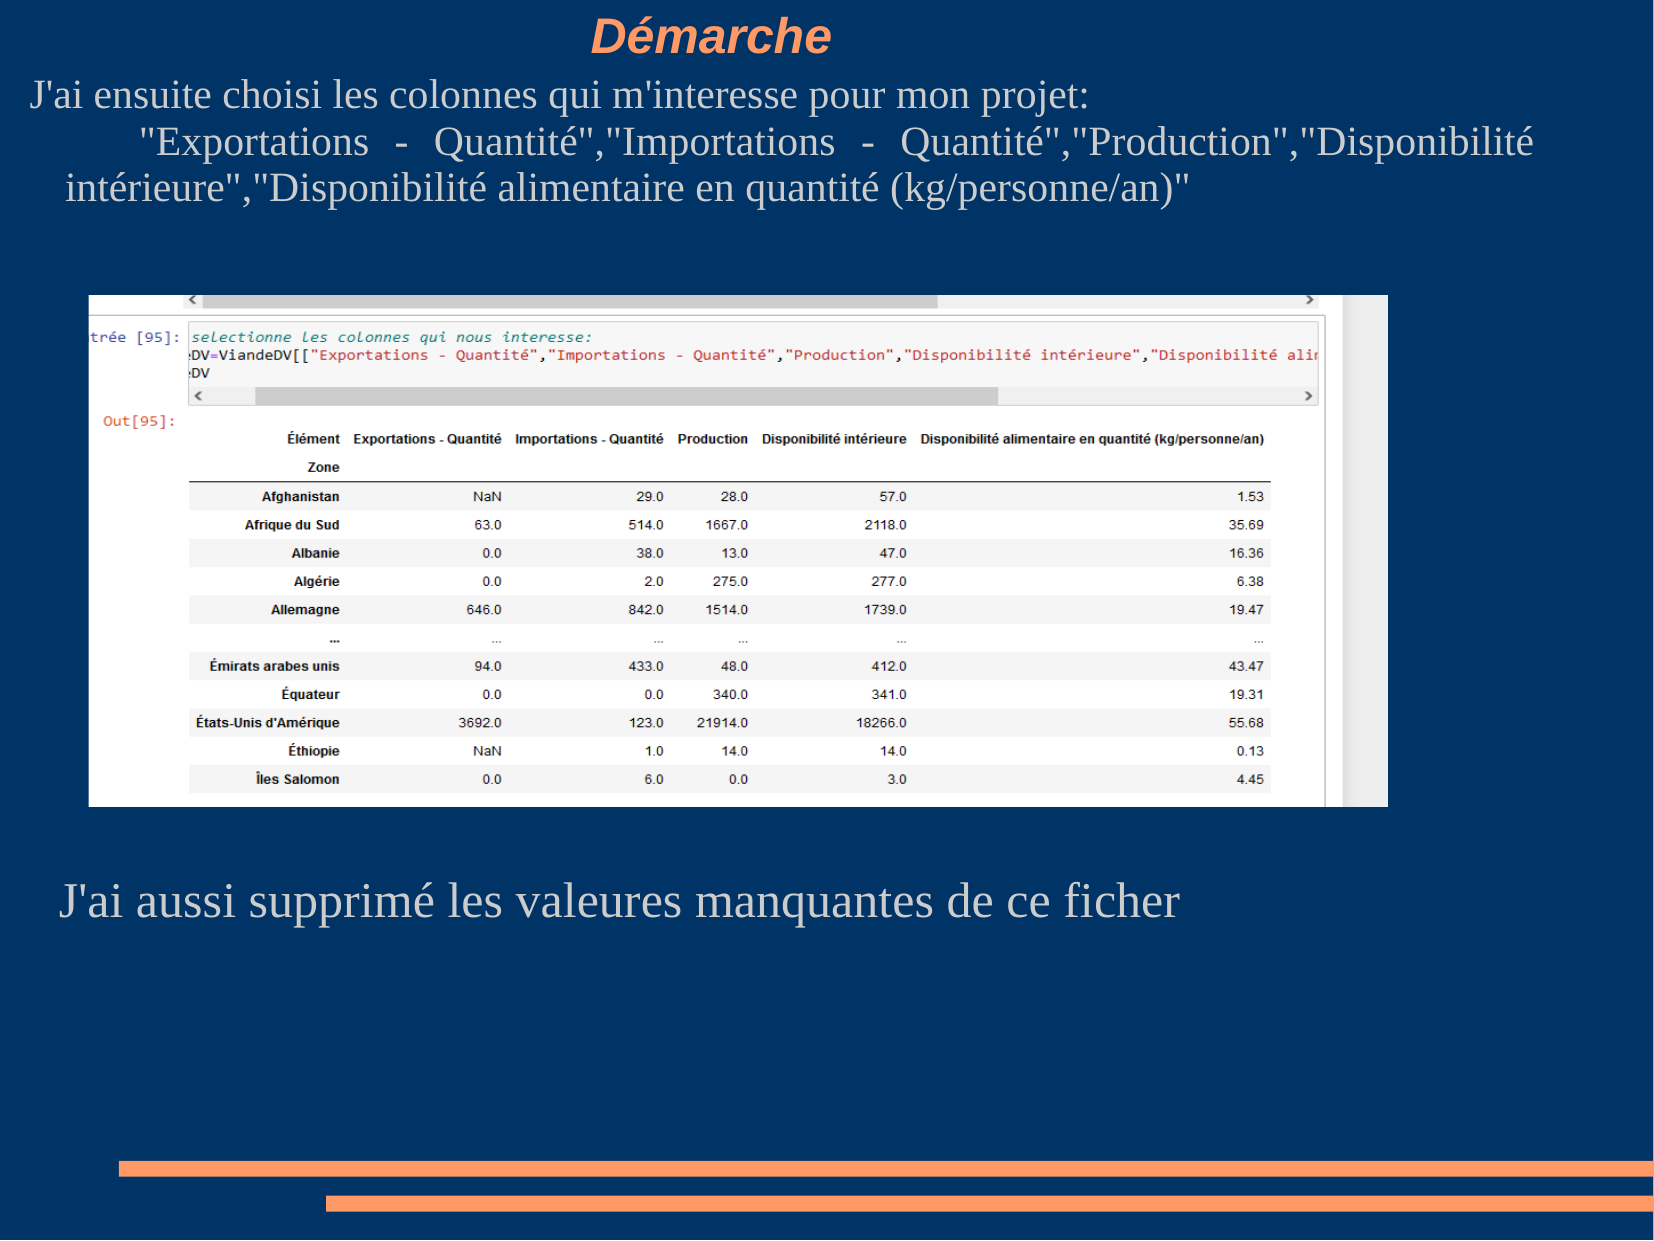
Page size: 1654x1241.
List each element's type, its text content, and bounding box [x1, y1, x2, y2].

picture [88, 295, 1388, 807]
subtitle J'ai ensuite choisi les colonnes qui m'interesse pour mon projet: "Exportations - Quantité","Importations - Quantité","Production","Disponibilité intérieure","Disponibilité alimentaire en quantité (kg/personne/an)" [29, 70, 1536, 212]
title Démarche [5, 0, 1418, 89]
text_box J'ai aussi supprimé les valeures manquantes de ce ficher [59, 856, 1562, 945]
